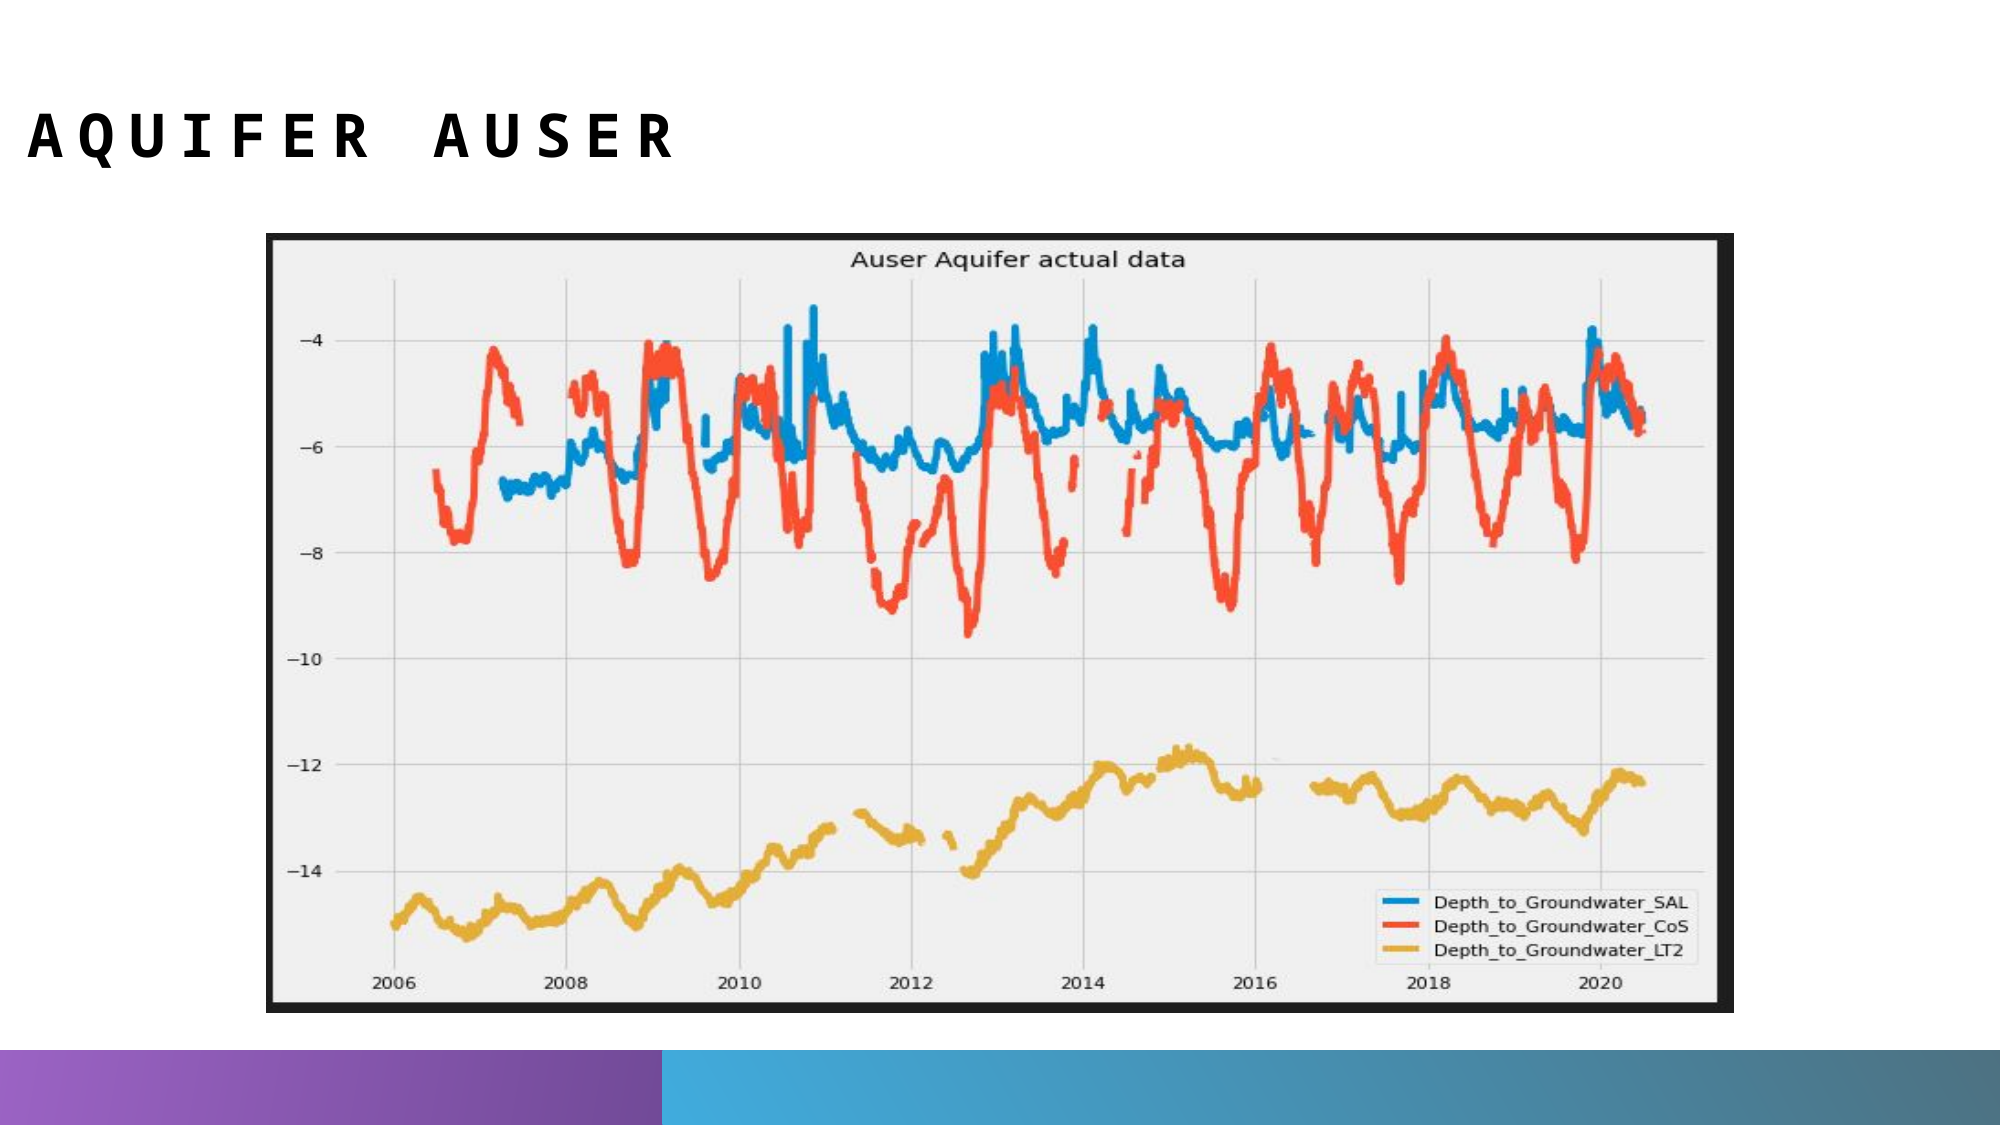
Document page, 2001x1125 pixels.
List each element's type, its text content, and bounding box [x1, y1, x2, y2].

picture [266, 233, 1734, 1013]
title Aquifer Auser [27, 91, 1906, 250]
